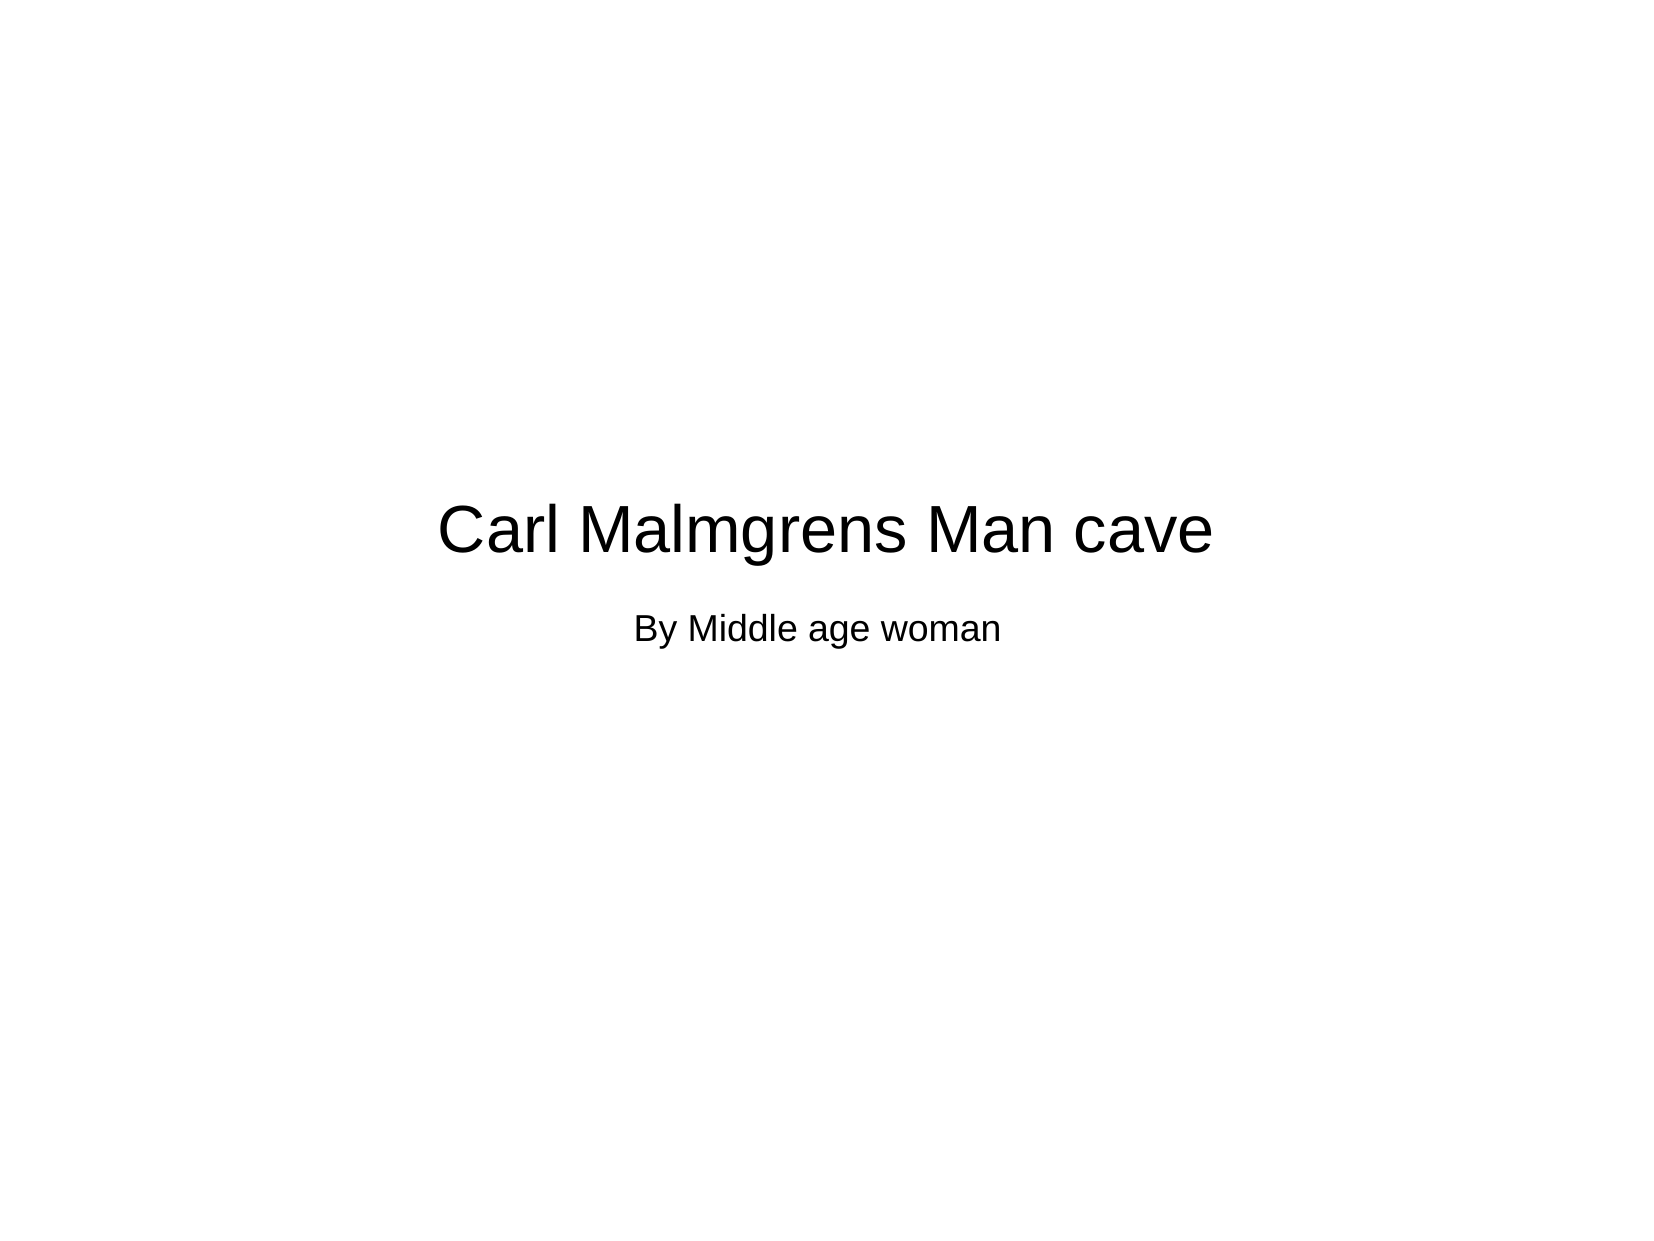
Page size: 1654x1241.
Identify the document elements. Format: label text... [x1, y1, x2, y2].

text_box By Middle age woman [540, 600, 1096, 657]
subtitle Carl Malmgrens Man cave [82, 49, 1571, 1010]
